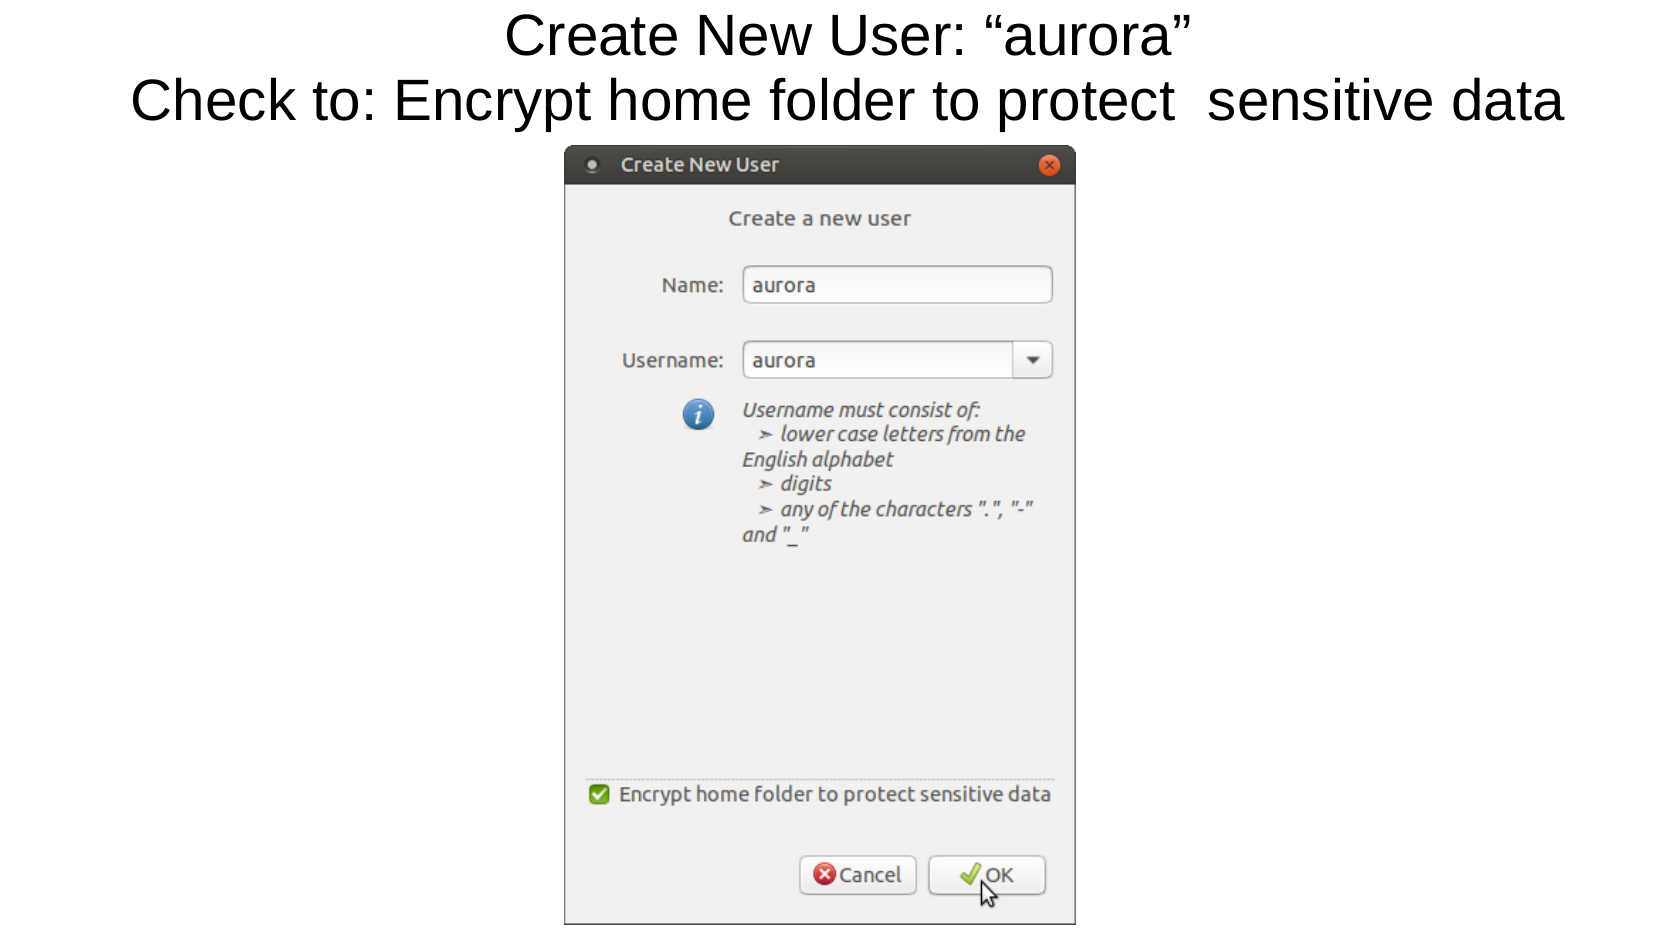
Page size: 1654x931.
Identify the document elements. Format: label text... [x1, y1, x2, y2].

picture [564, 145, 1076, 925]
title Create New User: “aurora” Check to: Encrypt home folder to protect sensitive data [35, 2, 1626, 133]
